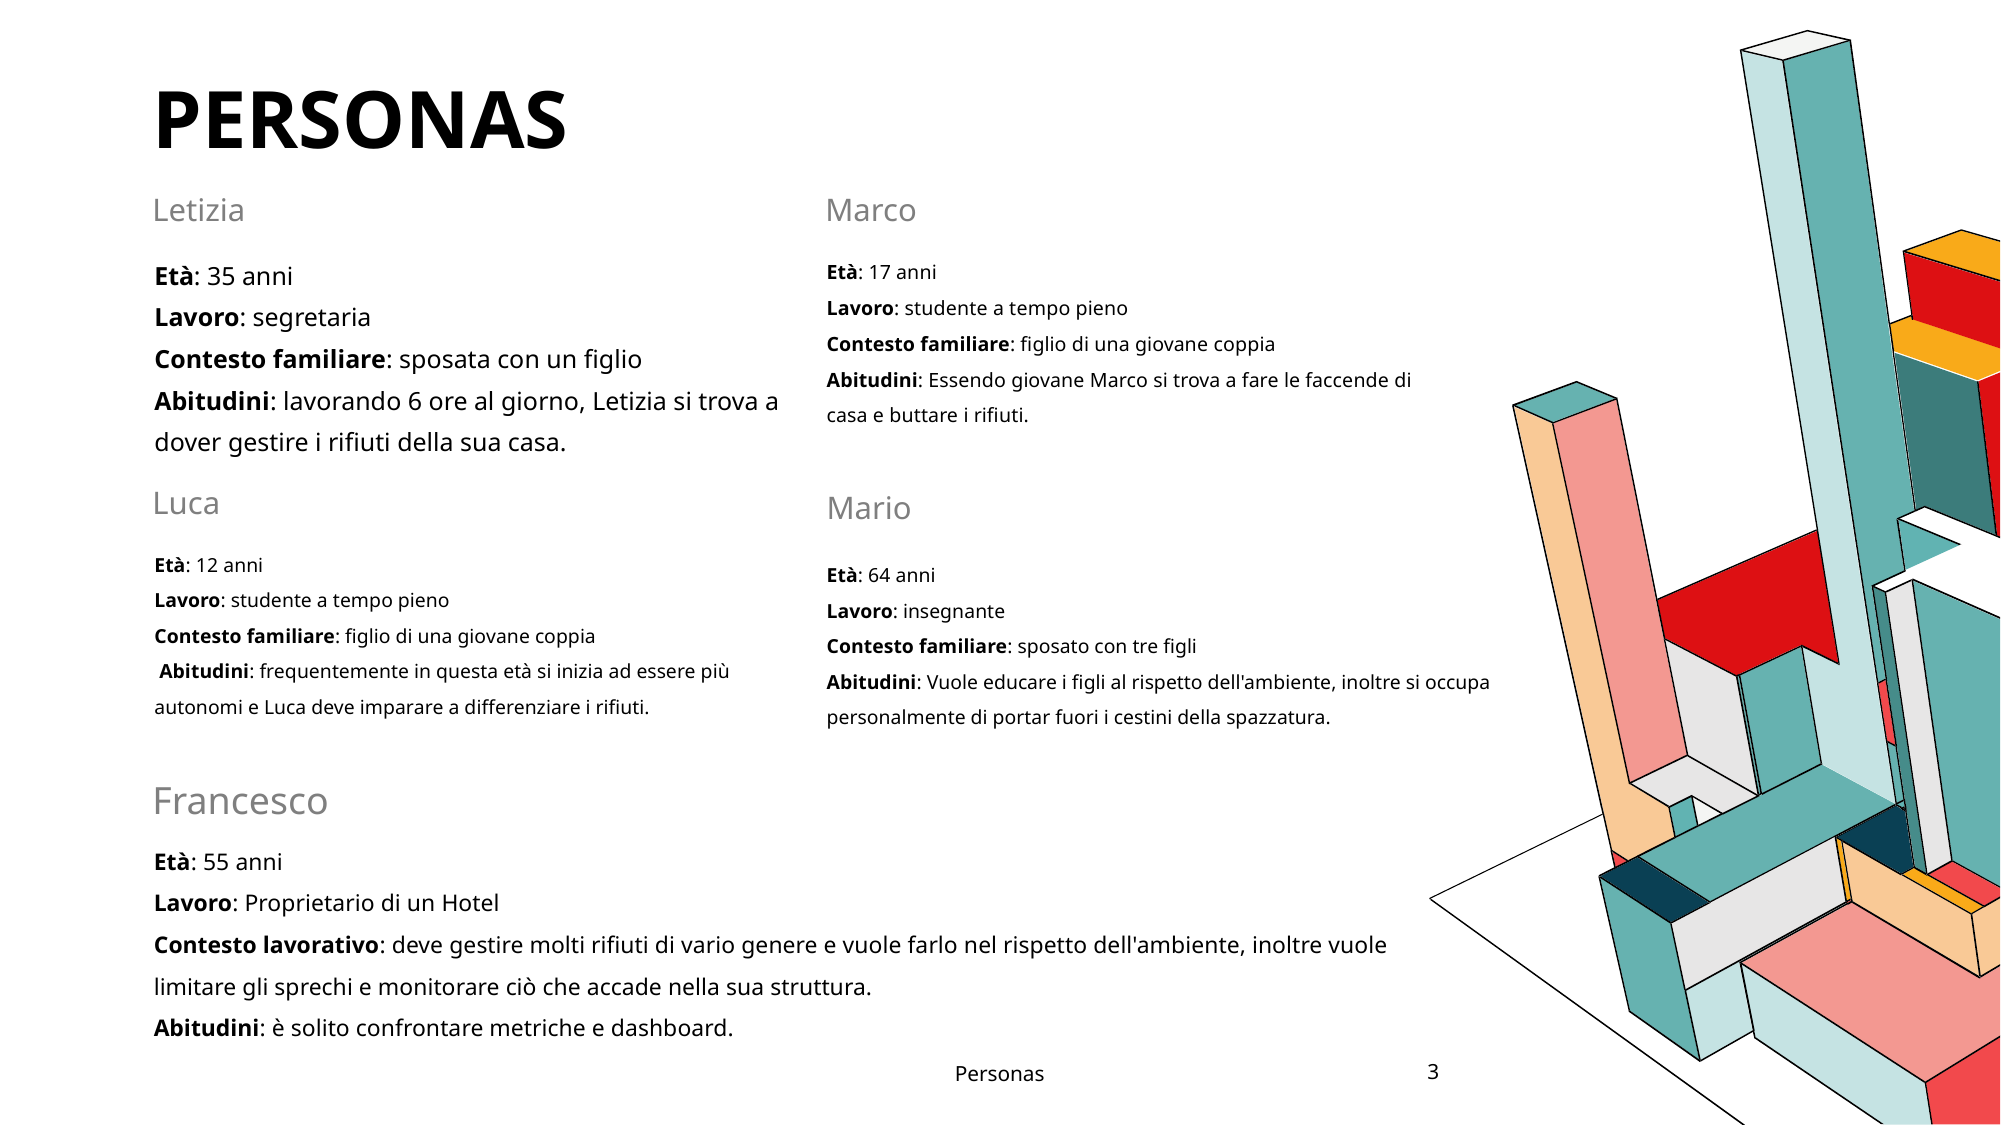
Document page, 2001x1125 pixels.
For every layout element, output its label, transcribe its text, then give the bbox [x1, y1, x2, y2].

list Età: 17 anni Lavoro: studente a tempo pieno Contesto familiare: figlio di una giovane coppia Abitudini: Essendo giovane Marco si trova a fare le faccende di casa e buttare i rifiuti. [811, 239, 1457, 436]
list Luca [137, 468, 738, 529]
text_box [1412, 1042, 1863, 1103]
text_box Personas [662, 1042, 1338, 1103]
text_box Età: 55 anni Lavoro: Proprietario di un Hotel Contesto lavorativo: deve gestire molti rifiuti di vario genere e vuole farlo nel rispetto dell'ambiente, inoltre vuole limitare gli sprechi e monitorare ciò che accade nella sua struttura. Abitudini: è solito confrontare metriche e dashboard. [138, 825, 1412, 1041]
list Mario [811, 473, 1412, 534]
text_box Francesco [137, 760, 738, 821]
list Età: 35 anni Lavoro: segretaria Contesto familiare: sposata con un figlio Abitudini: lavorando 6 ore al giorno, Letizia si trova a dover gestire i rifiuti della sua casa. [139, 240, 803, 472]
title Personas [137, 14, 1863, 232]
list Età: 12 anni Lavoro: studente a tempo pieno Contesto familiare: figlio di una giovane coppia Abitudini: frequentemente in questa età si inizia ad essere più autonomi e Luca deve imparare a differenziare i rifiuti. [139, 533, 803, 729]
list Età: 64 anni Lavoro: insegnante Contesto familiare: sposato con tre figli Abitudini: Vuole educare i figli al rispetto dell'ambiente, inoltre si occupa personalmente di portar fuori i cestini della spazzatura. [811, 543, 1546, 739]
list Letizia [137, 175, 738, 236]
list Marco [810, 175, 1411, 236]
